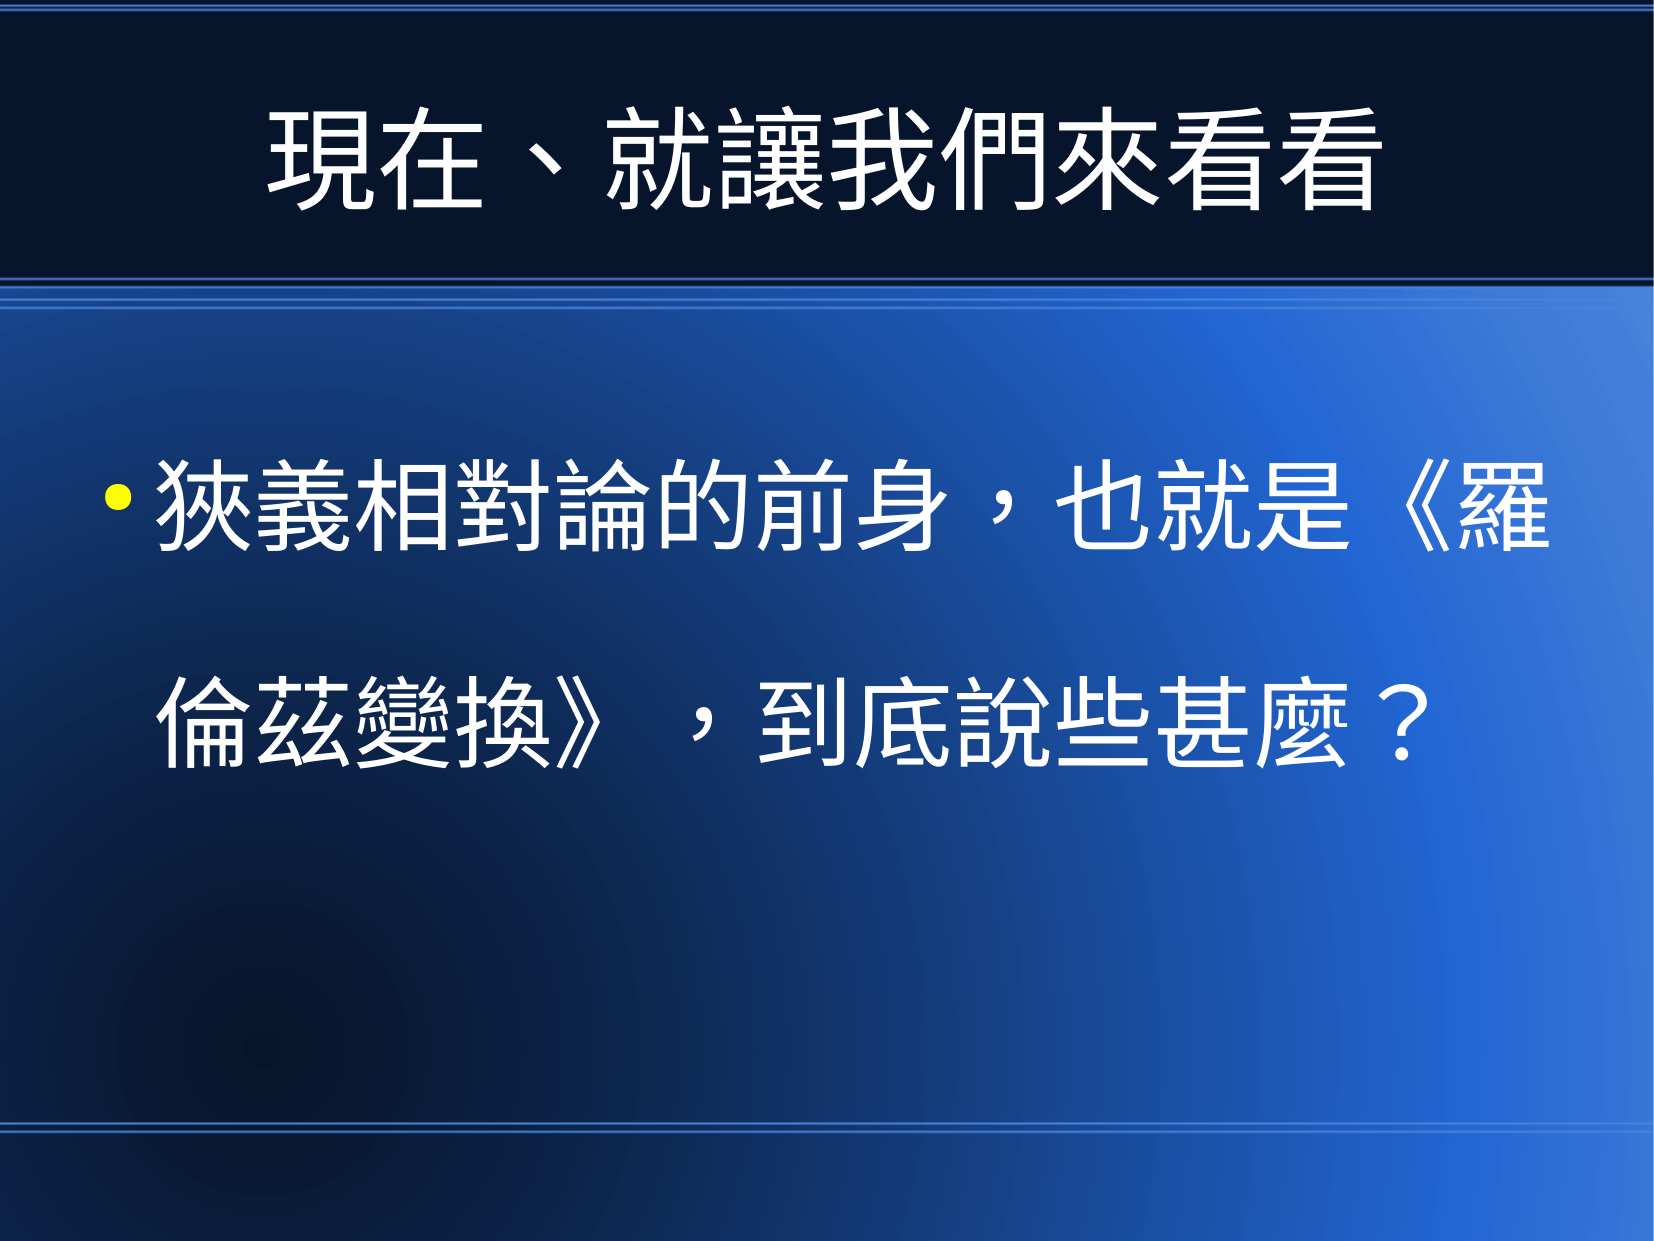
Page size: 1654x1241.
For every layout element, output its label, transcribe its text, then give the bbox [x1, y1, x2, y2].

picture [0, 0, 1654, 1241]
list 狹義相對論的前身，也就是《羅倫茲變換》，到底說些甚麼？ [82, 355, 1571, 1241]
title 現在、就讓我們來看看 [82, 49, 1571, 257]
